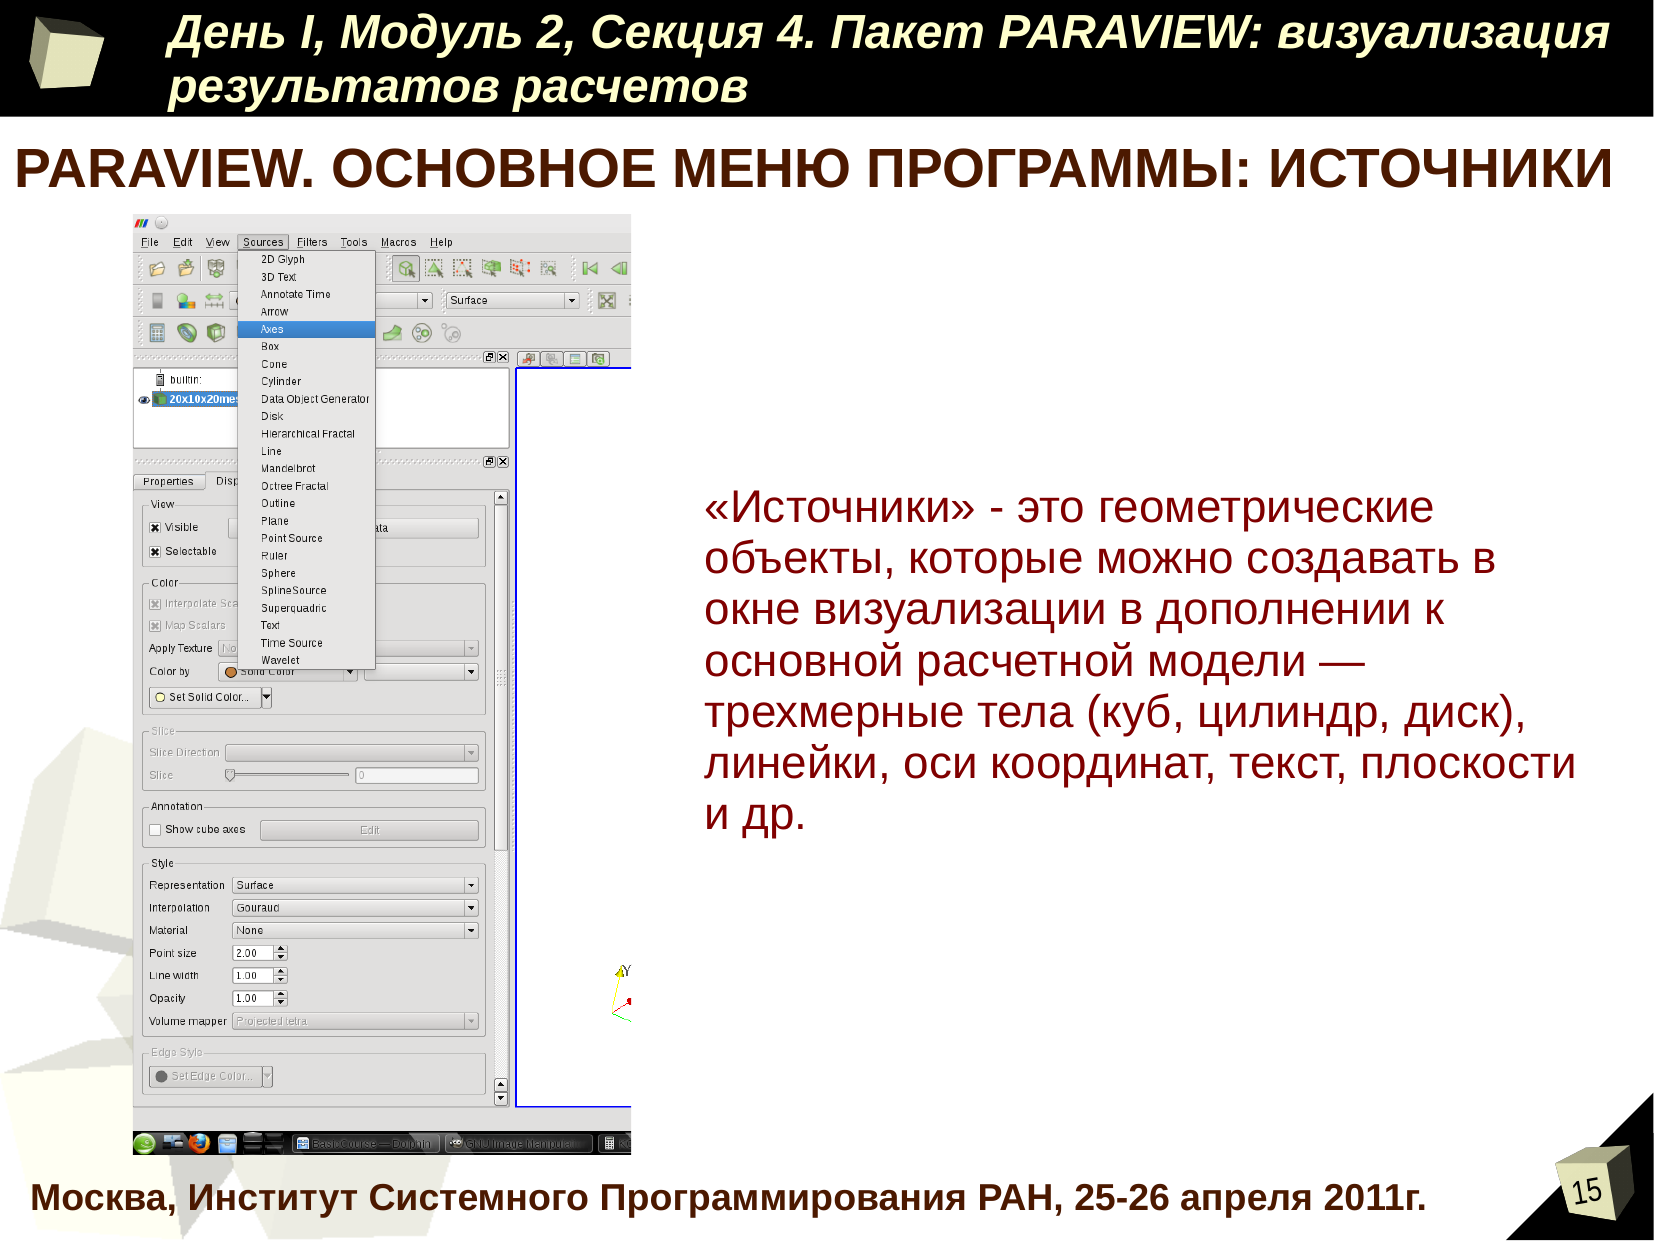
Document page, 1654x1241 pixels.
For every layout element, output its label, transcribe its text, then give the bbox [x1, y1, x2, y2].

text_box «Источники» - это геометрические объекты, которые можно создавать в окне визуализации в дополнении к основной расчетной модели — трехмерные тела (куб, цилиндр, диск), линейки, оси координат, текст, плоскости и др. [689, 473, 1595, 1046]
text_box PARAVIEW. ОСНОВНОЕ МЕНЮ ПРОГРАММЫ: ИСТОЧНИКИ [0, 130, 1654, 211]
picture [0, 214, 632, 1241]
picture [464, 1193, 472, 1198]
